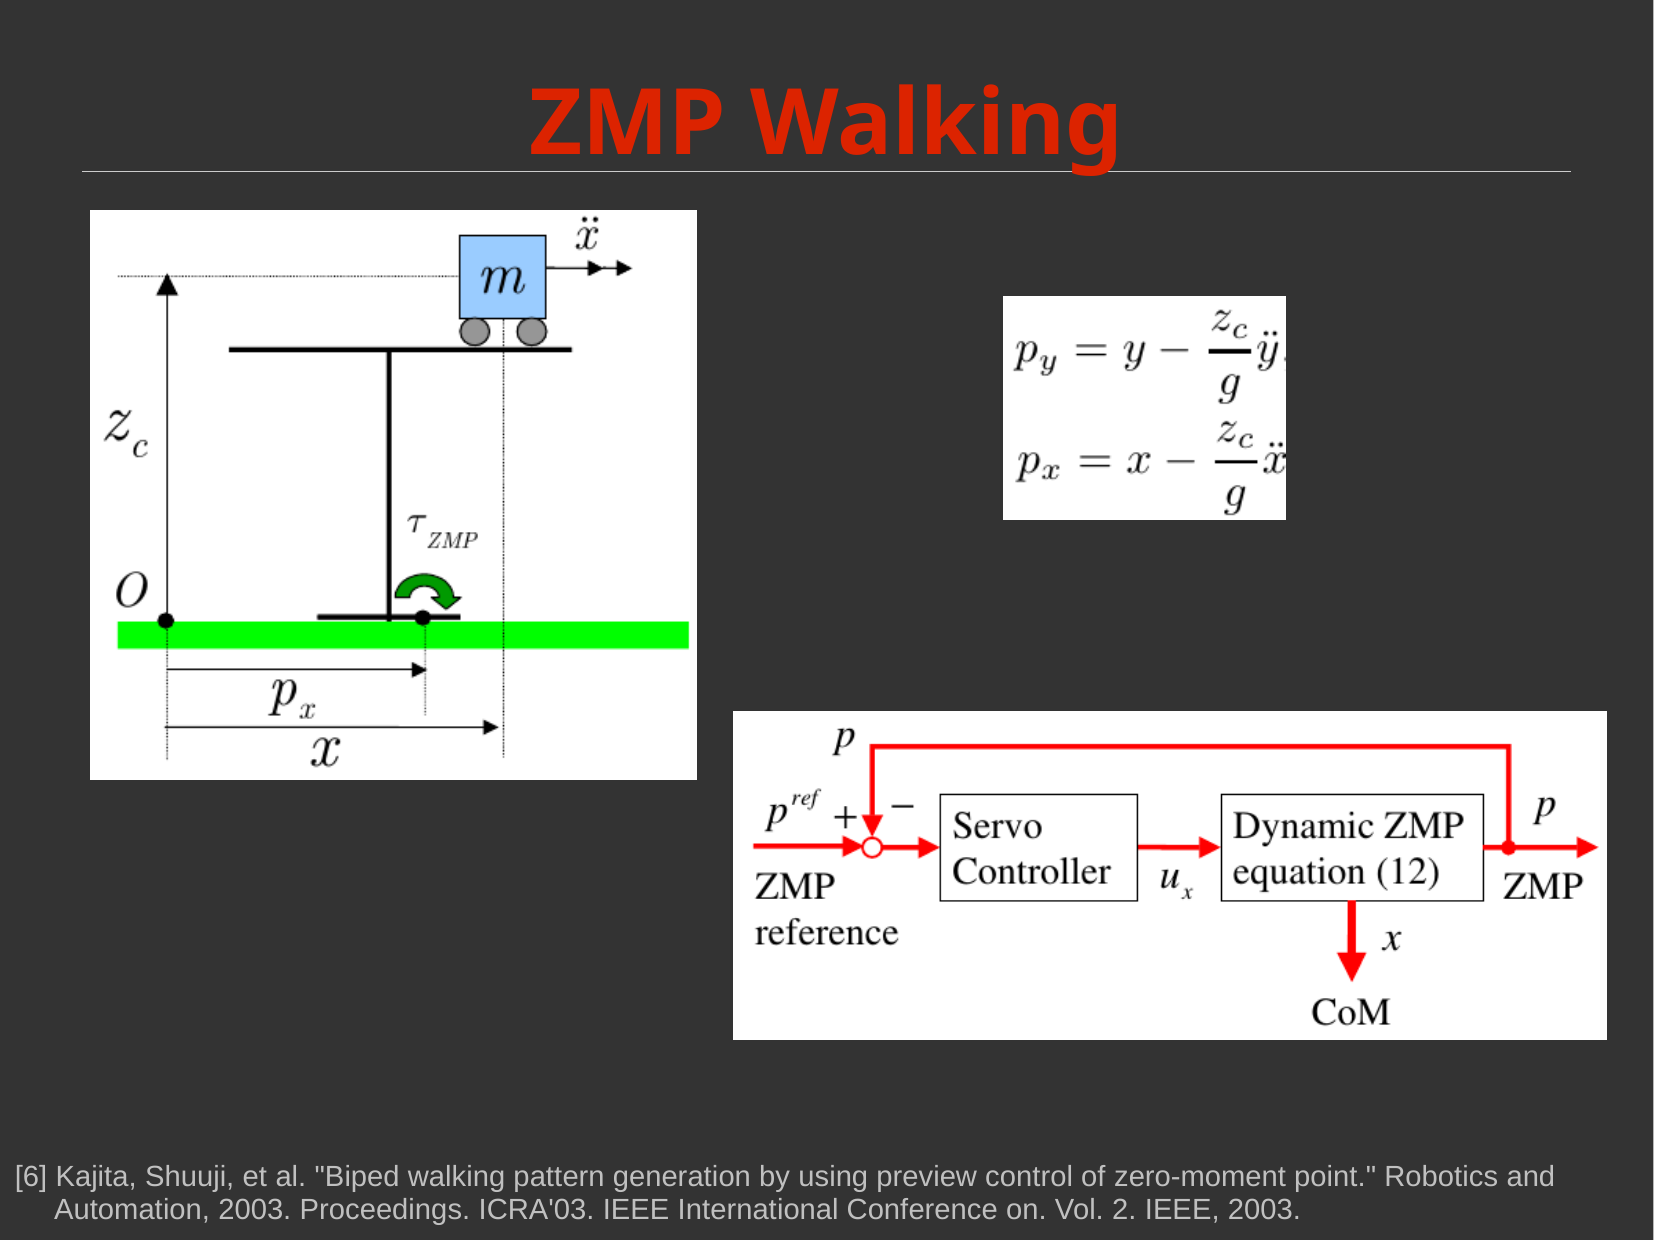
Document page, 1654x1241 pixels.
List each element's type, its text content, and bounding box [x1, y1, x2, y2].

picture [733, 711, 1607, 1040]
picture [90, 210, 697, 780]
title ZMP Walking [82, 49, 1571, 189]
picture [1003, 296, 1286, 520]
text_box [6] Kajita, Shuuji, et al. "Biped walking pattern generation by using preview control of zero-moment point." Robotics and Automation, 2003. Proceedings. ICRA'03. IEEE International Conference on. Vol. 2. IEEE, 2003. [0, 1152, 1650, 1233]
